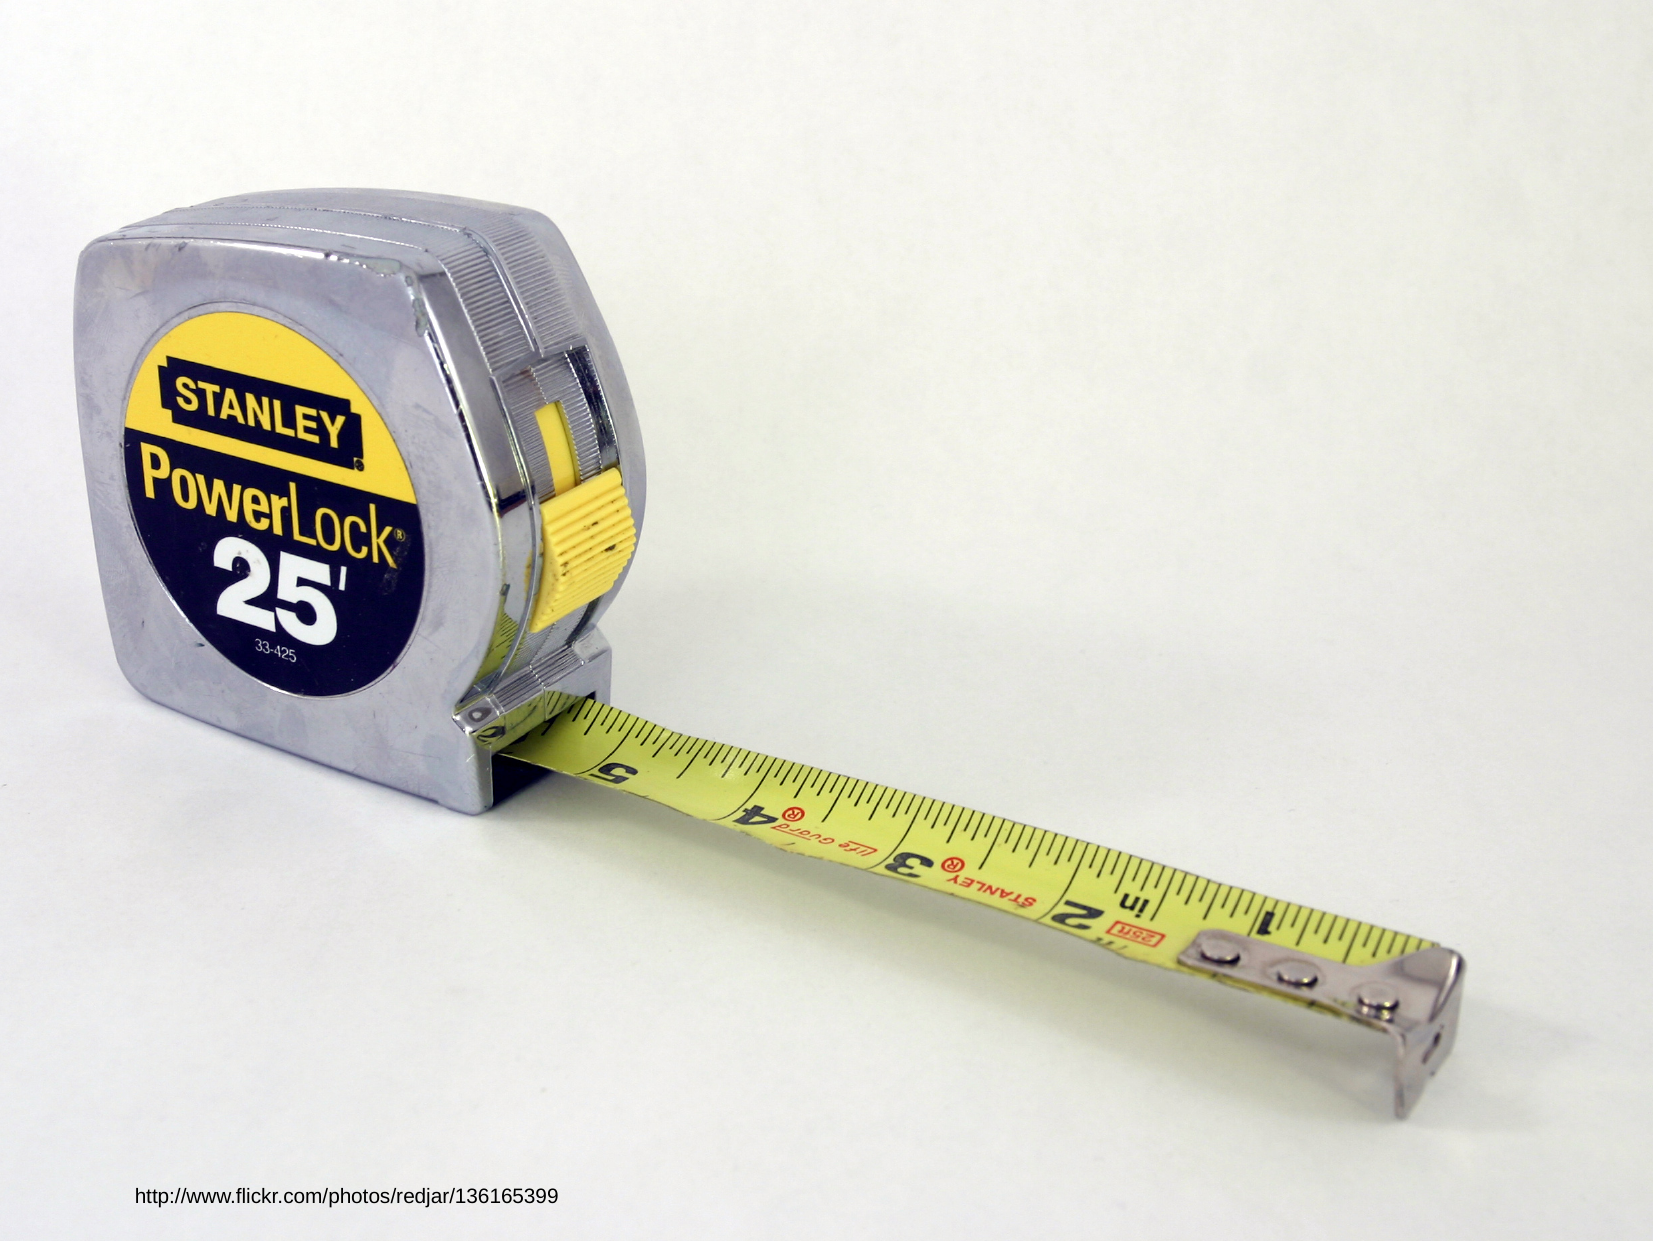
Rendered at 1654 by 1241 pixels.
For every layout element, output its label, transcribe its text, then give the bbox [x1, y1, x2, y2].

text_box http://www.flickr.com/photos/redjar/136165399 [119, 1177, 689, 1216]
picture [0, 0, 1653, 1241]
